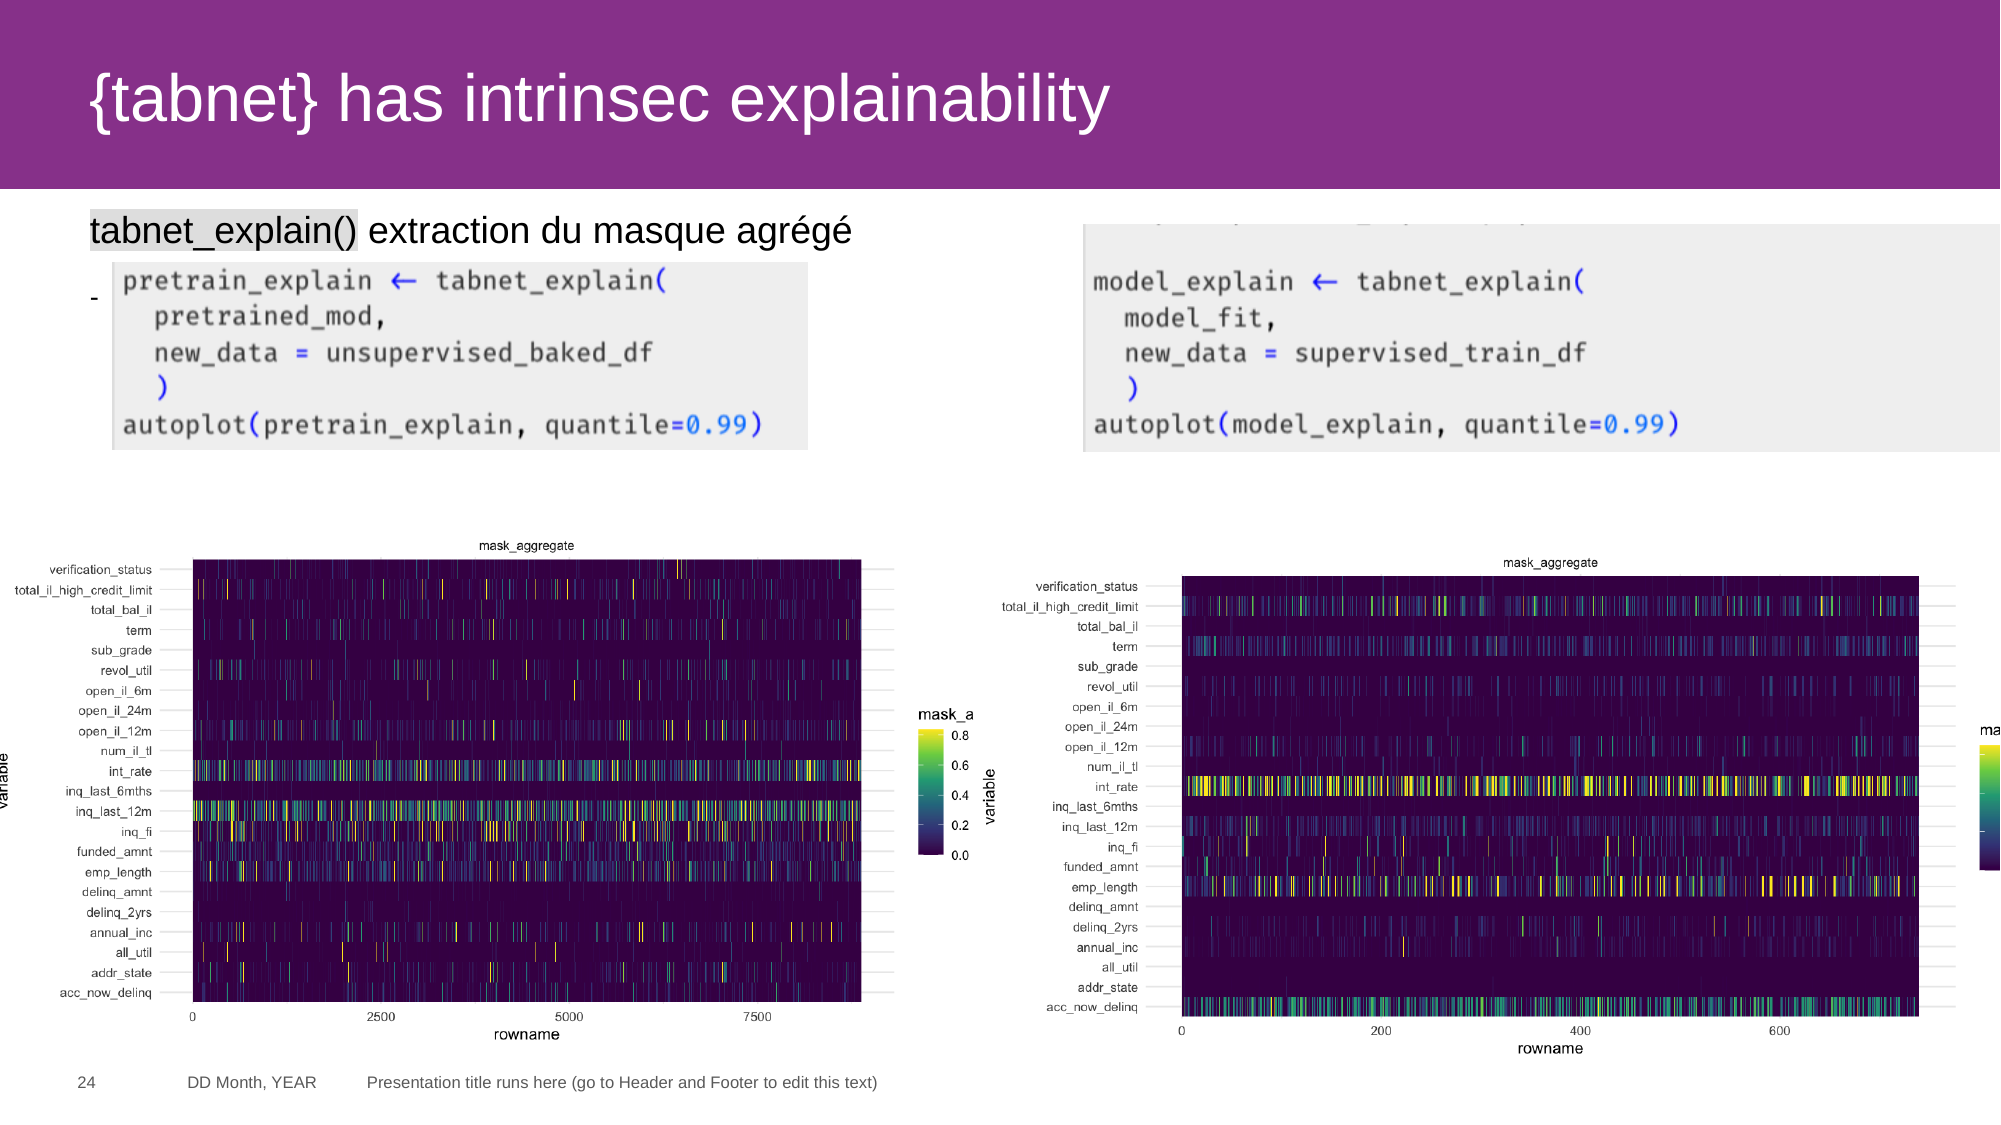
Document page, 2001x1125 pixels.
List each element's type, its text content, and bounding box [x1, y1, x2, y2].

text_box DD Month, YEAR [127, 1057, 318, 1093]
picture [0, 524, 2000, 1064]
text_box tabnet_explain() extraction du masque agrégé - [75, 201, 938, 392]
text_box Presentation title runs here (go to Header and Footer to edit this text) [366, 1057, 1728, 1093]
picture [1083, 224, 2000, 452]
picture [112, 262, 808, 451]
text_box <number> [77, 1057, 126, 1093]
text_box {tabnet} has intrinsec explainability [0, 0, 2000, 189]
